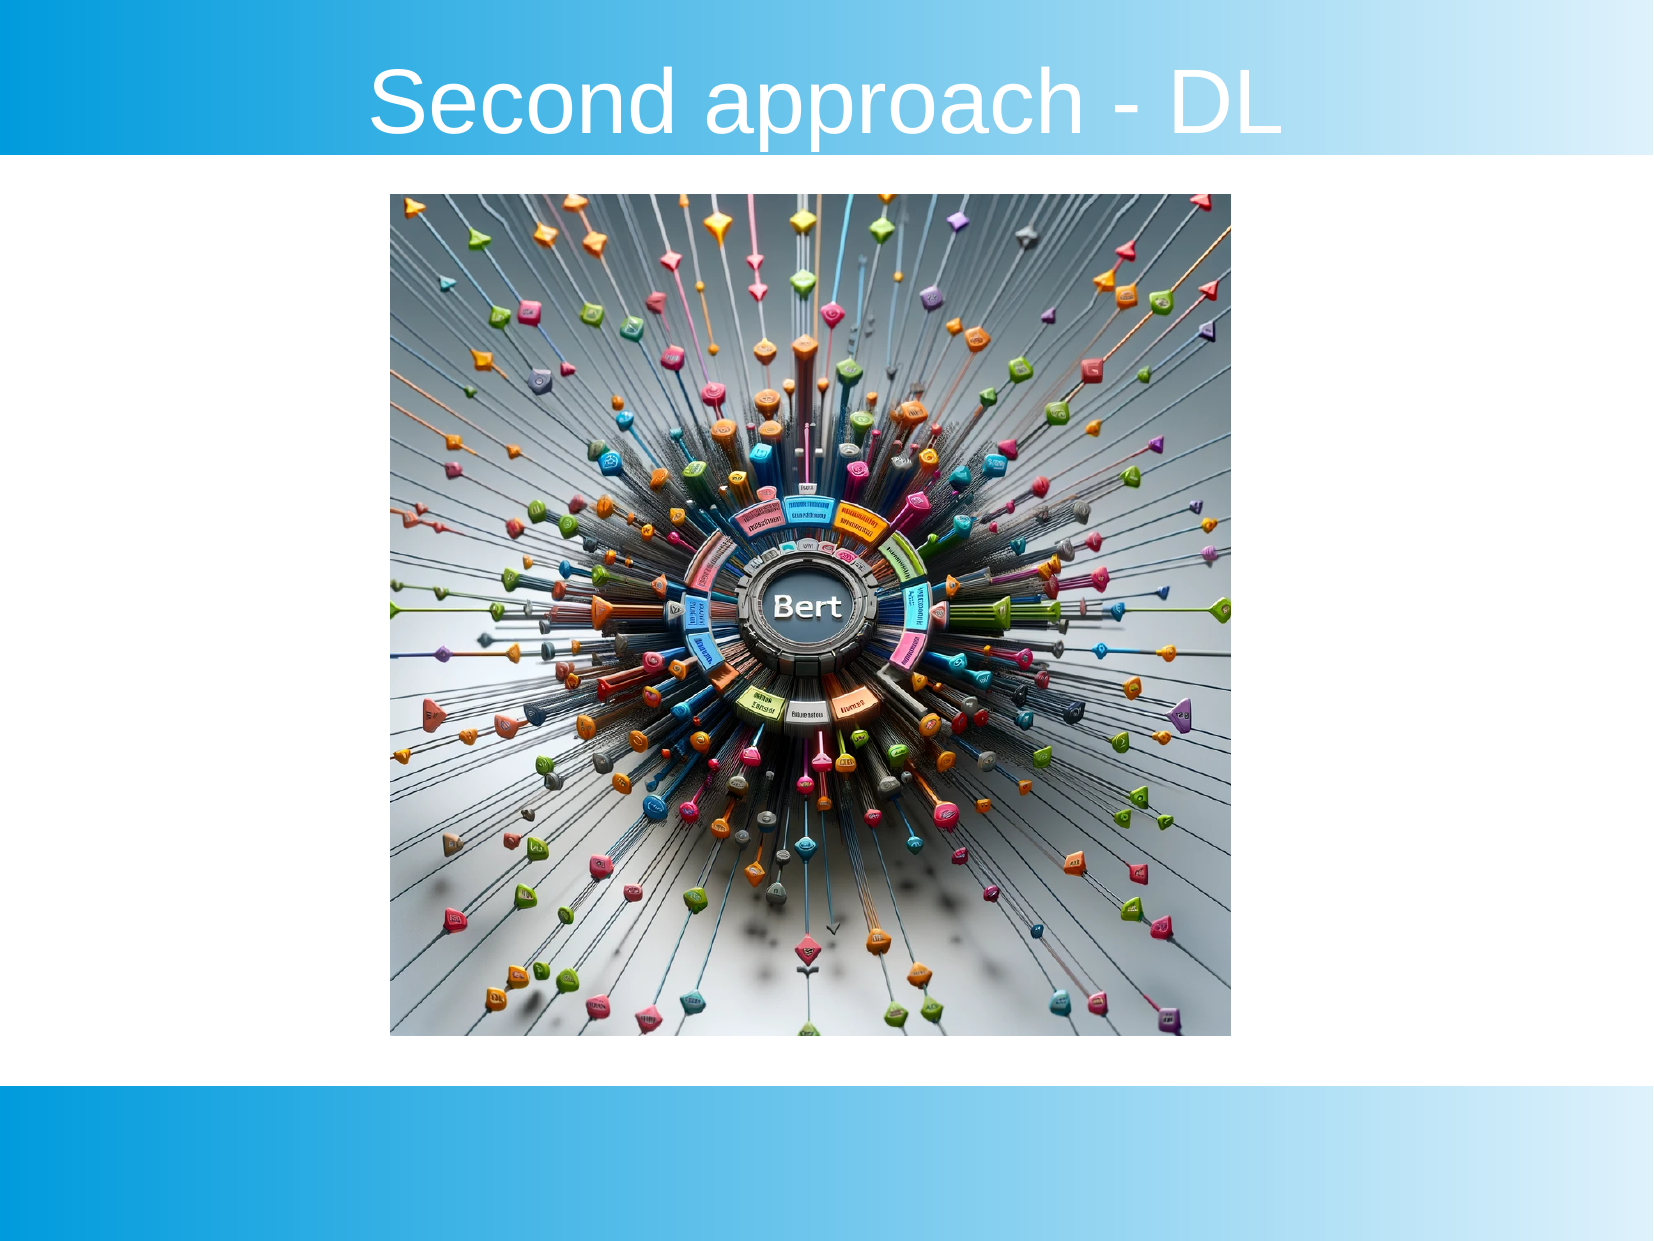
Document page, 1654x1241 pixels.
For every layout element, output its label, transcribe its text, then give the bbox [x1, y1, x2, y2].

title Second approach - DL [82, 49, 1571, 155]
picture [390, 194, 1231, 1036]
